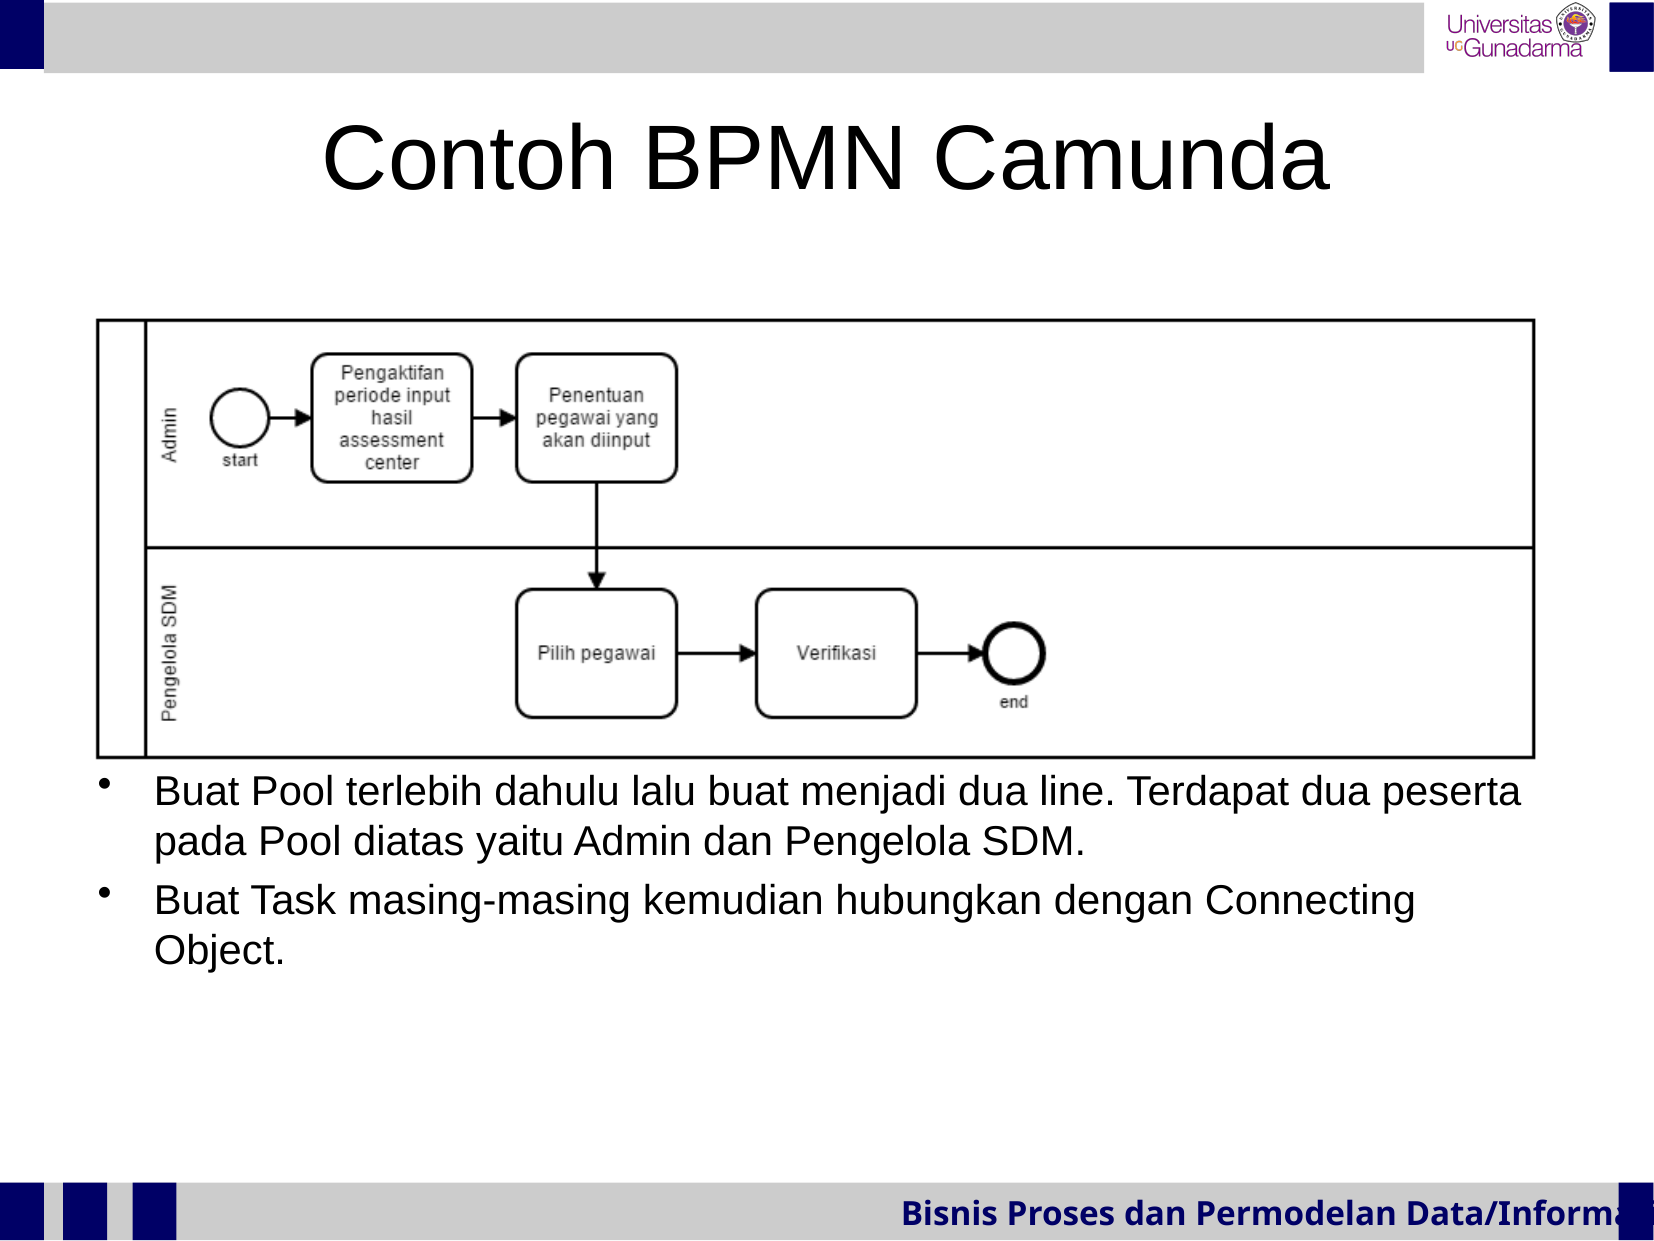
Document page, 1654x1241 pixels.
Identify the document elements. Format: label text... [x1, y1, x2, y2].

picture [1437, 2, 1610, 62]
picture [82, 311, 1550, 769]
title Contoh BPMN Camunda [82, 49, 1571, 257]
list Buat Pool terlebih dahulu lalu buat menjadi dua line. Terdapat dua peserta pada Pool diatas yaitu Admin dan Pengelola SDM. Buat Task masing-masing kemudian hubungkan dengan Connecting Object. [82, 769, 1540, 1117]
